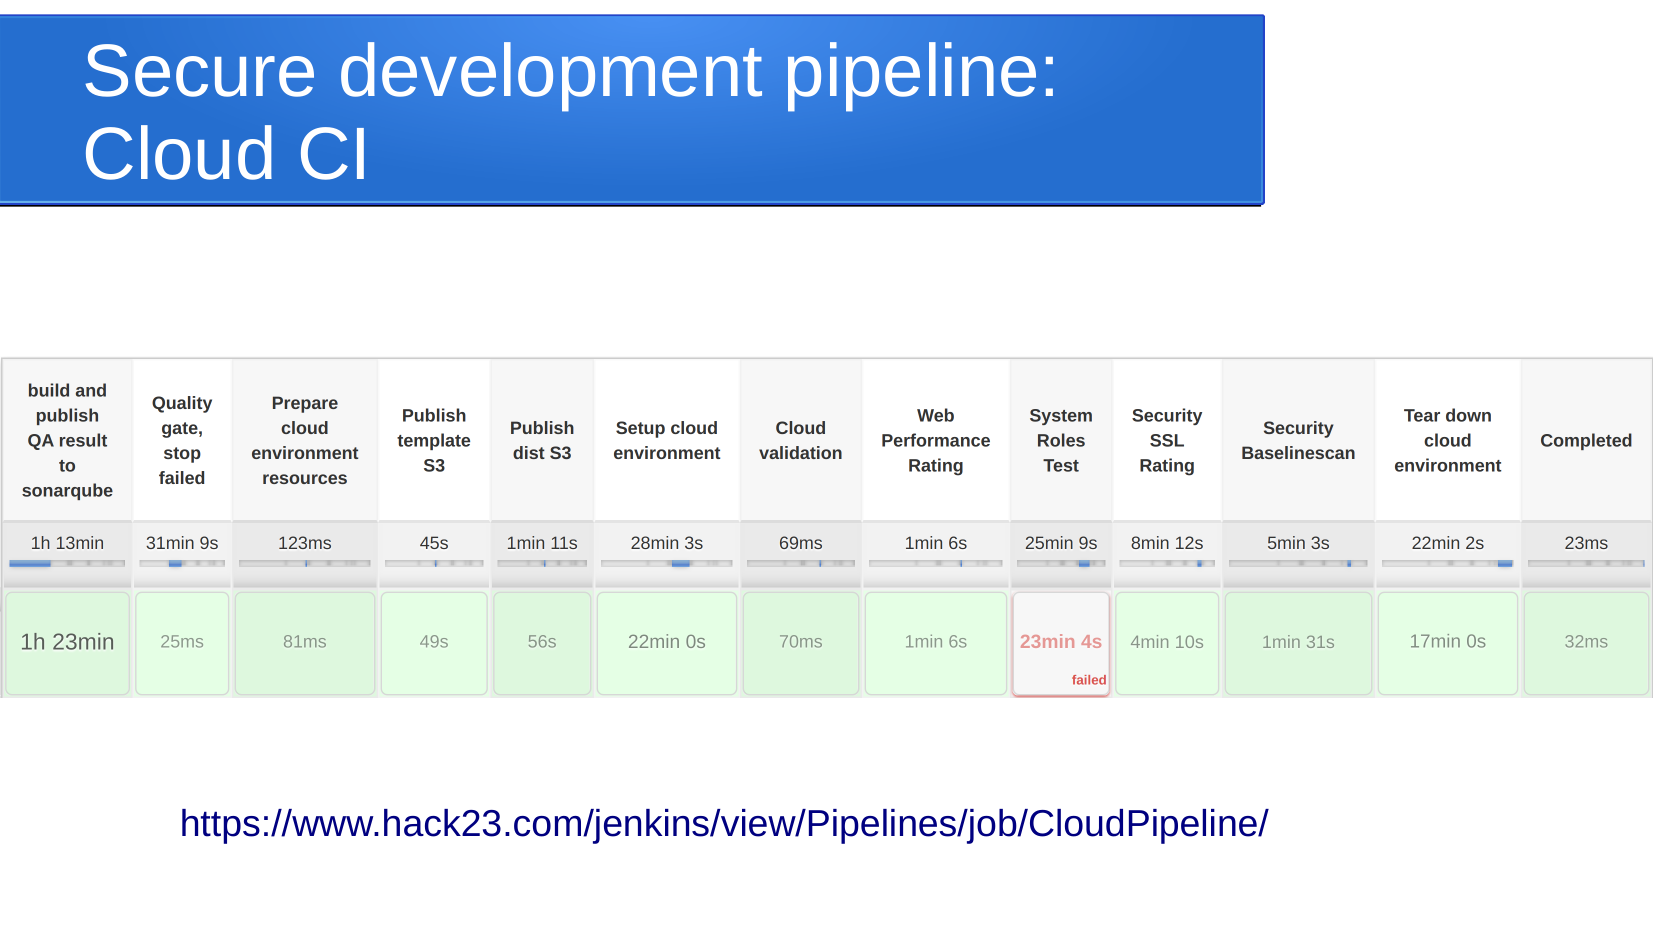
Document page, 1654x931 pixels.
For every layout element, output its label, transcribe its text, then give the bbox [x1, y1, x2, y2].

picture [0, 356, 1653, 698]
text_box https://www.hack23.com/jenkins/view/Pipelines/job/CloudPipeline/ [165, 795, 1285, 852]
title Secure development pipeline: Cloud CI [82, 29, 1235, 196]
